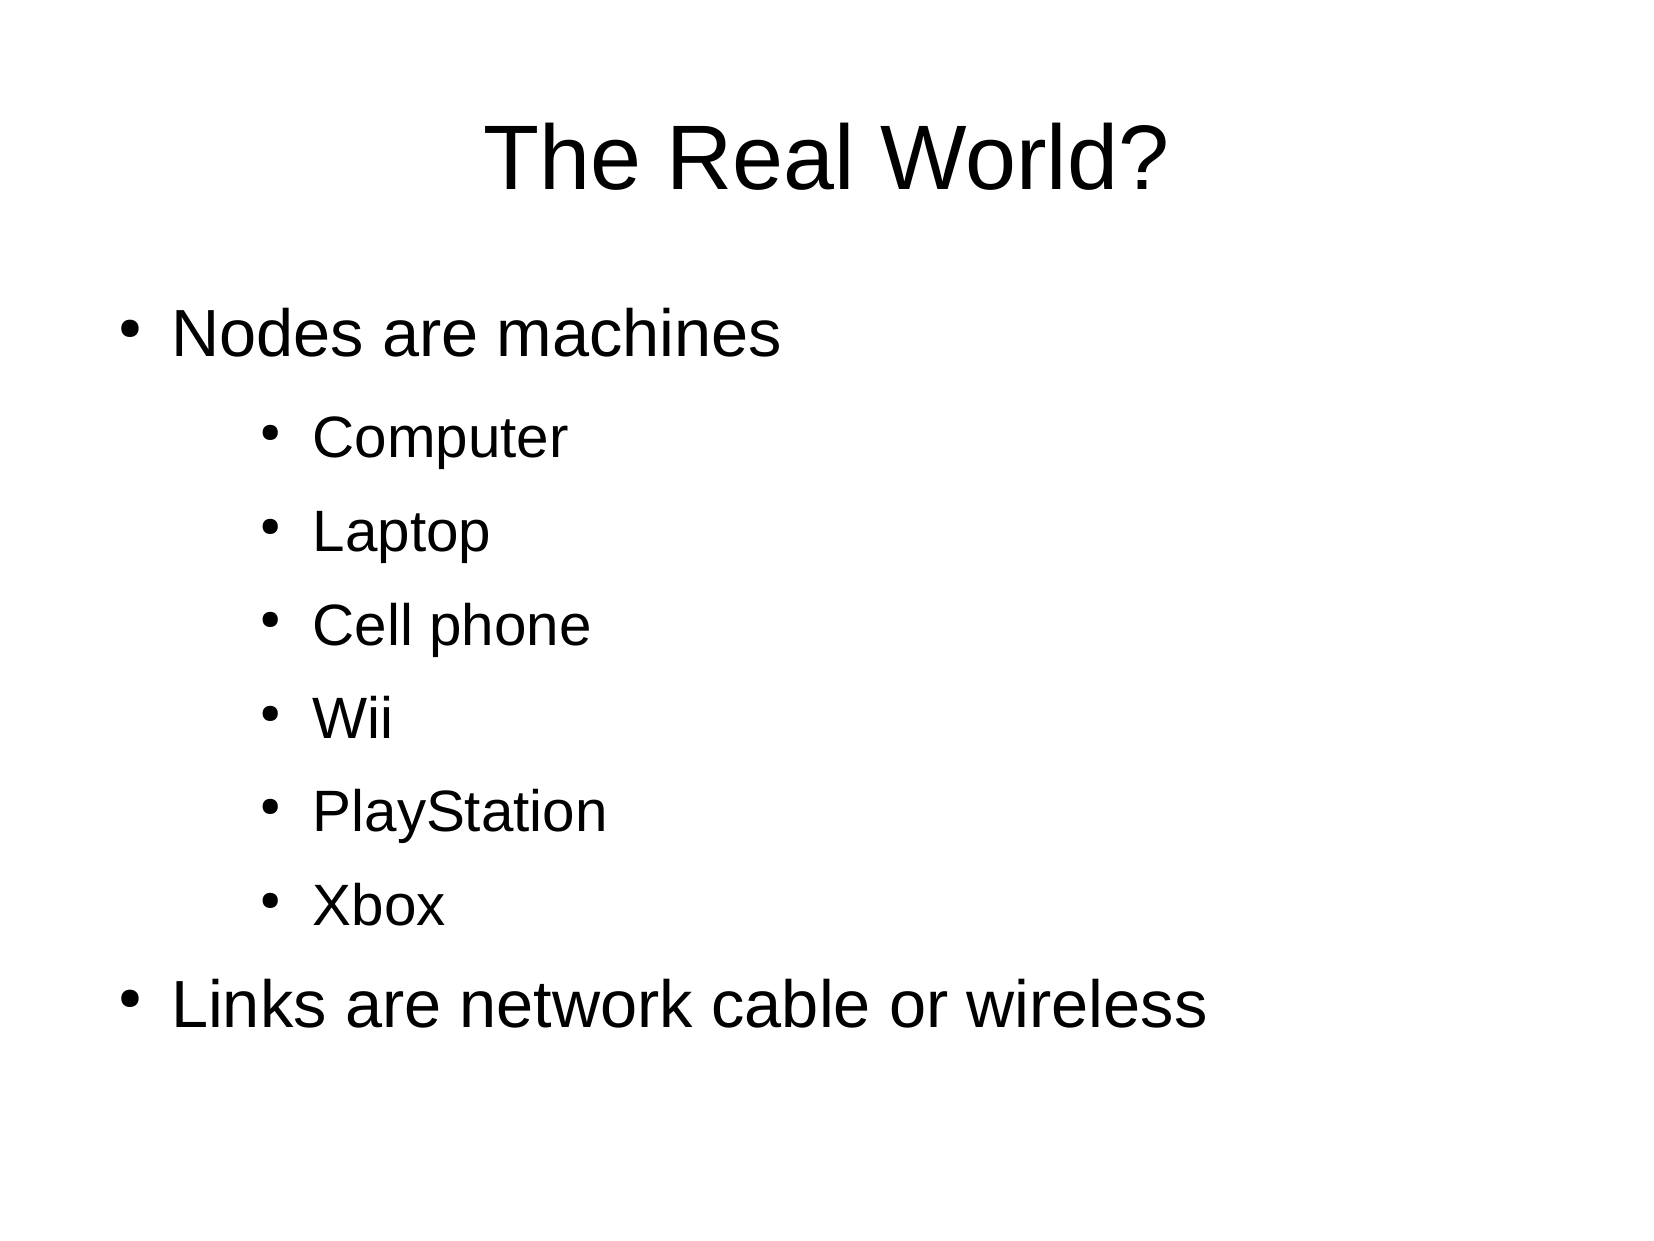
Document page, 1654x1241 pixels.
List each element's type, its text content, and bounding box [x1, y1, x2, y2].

title The Real World? [82, 49, 1571, 257]
list Nodes are machines Computer Laptop Cell phone Wii PlayStation Xbox Links are network cable or wireless [82, 290, 1571, 1109]
